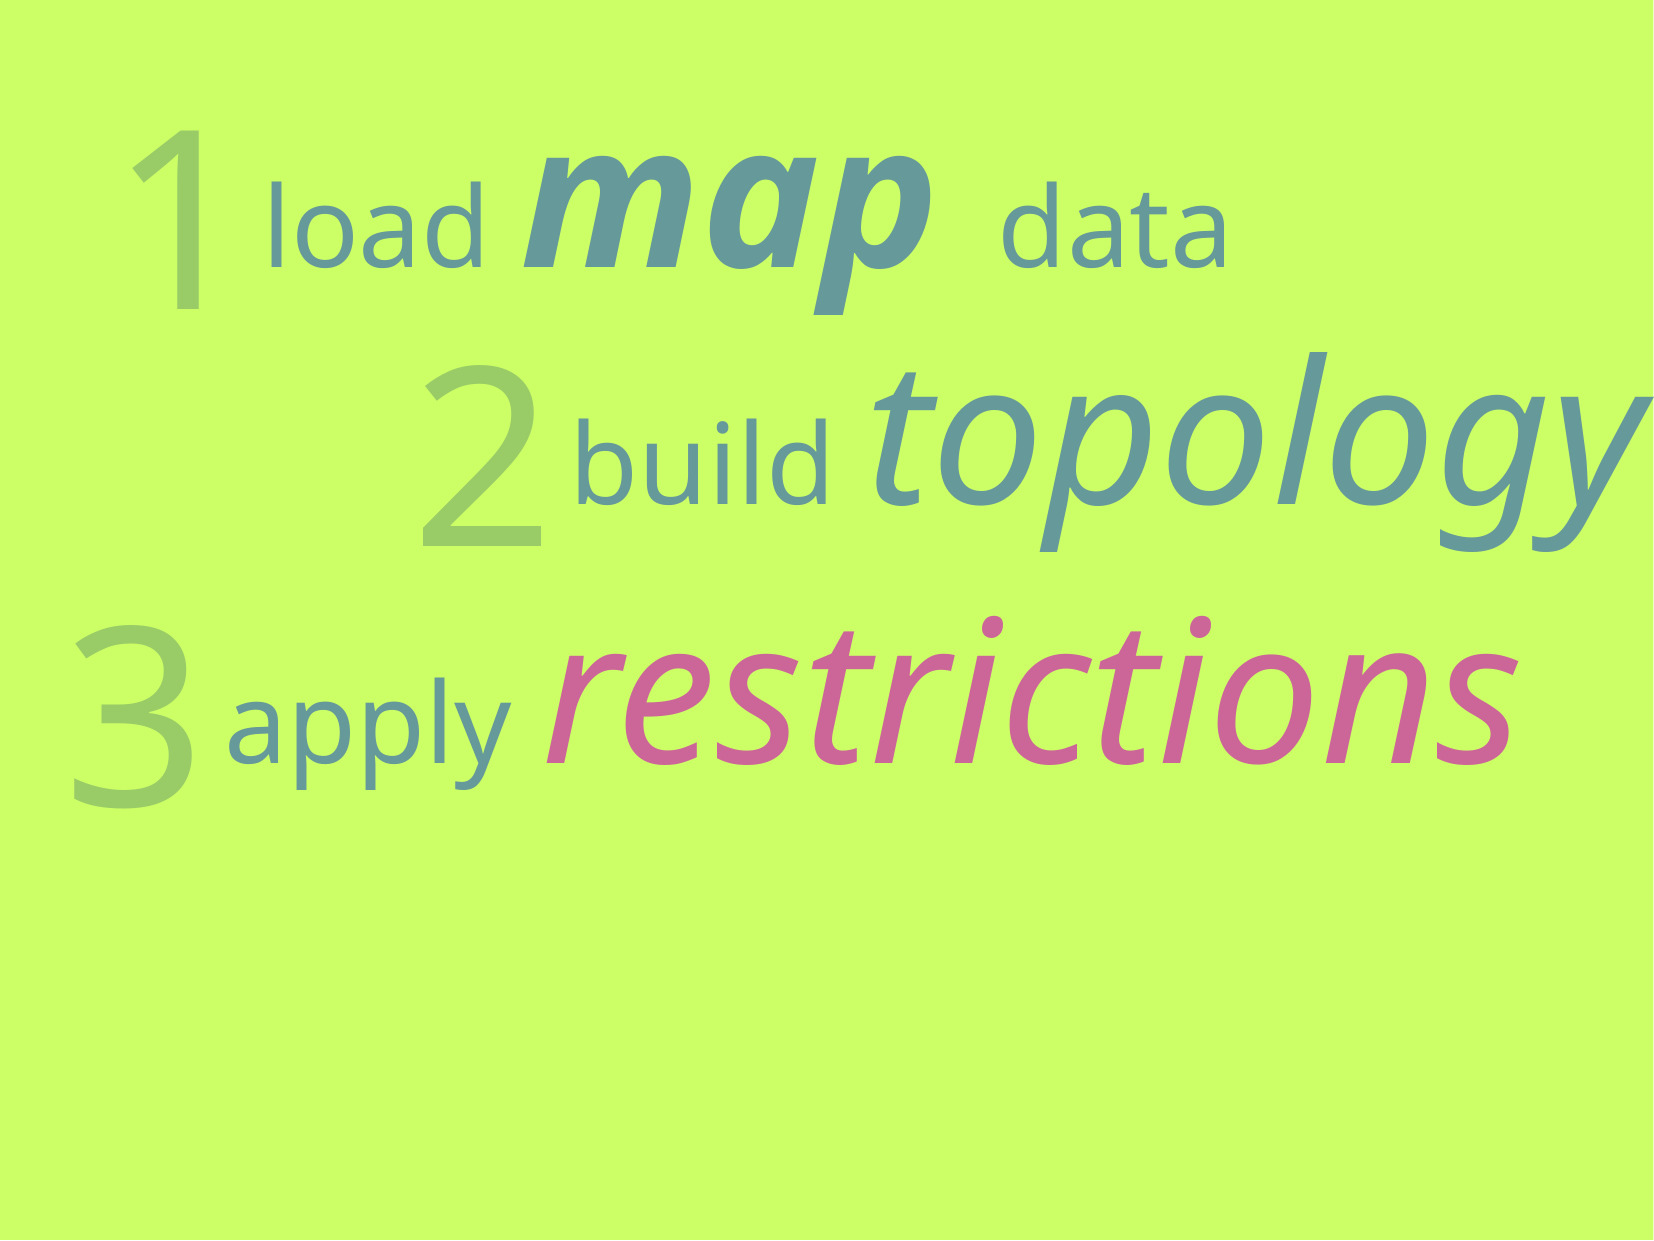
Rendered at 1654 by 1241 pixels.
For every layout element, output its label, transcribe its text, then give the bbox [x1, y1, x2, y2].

text_box 1 [95, 35, 266, 431]
text_box load map data [266, 46, 1131, 367]
text_box 3 [48, 531, 219, 927]
text_box apply restrictions [219, 542, 1396, 862]
text_box 2 [397, 271, 567, 667]
text_box build topology [567, 283, 1526, 603]
